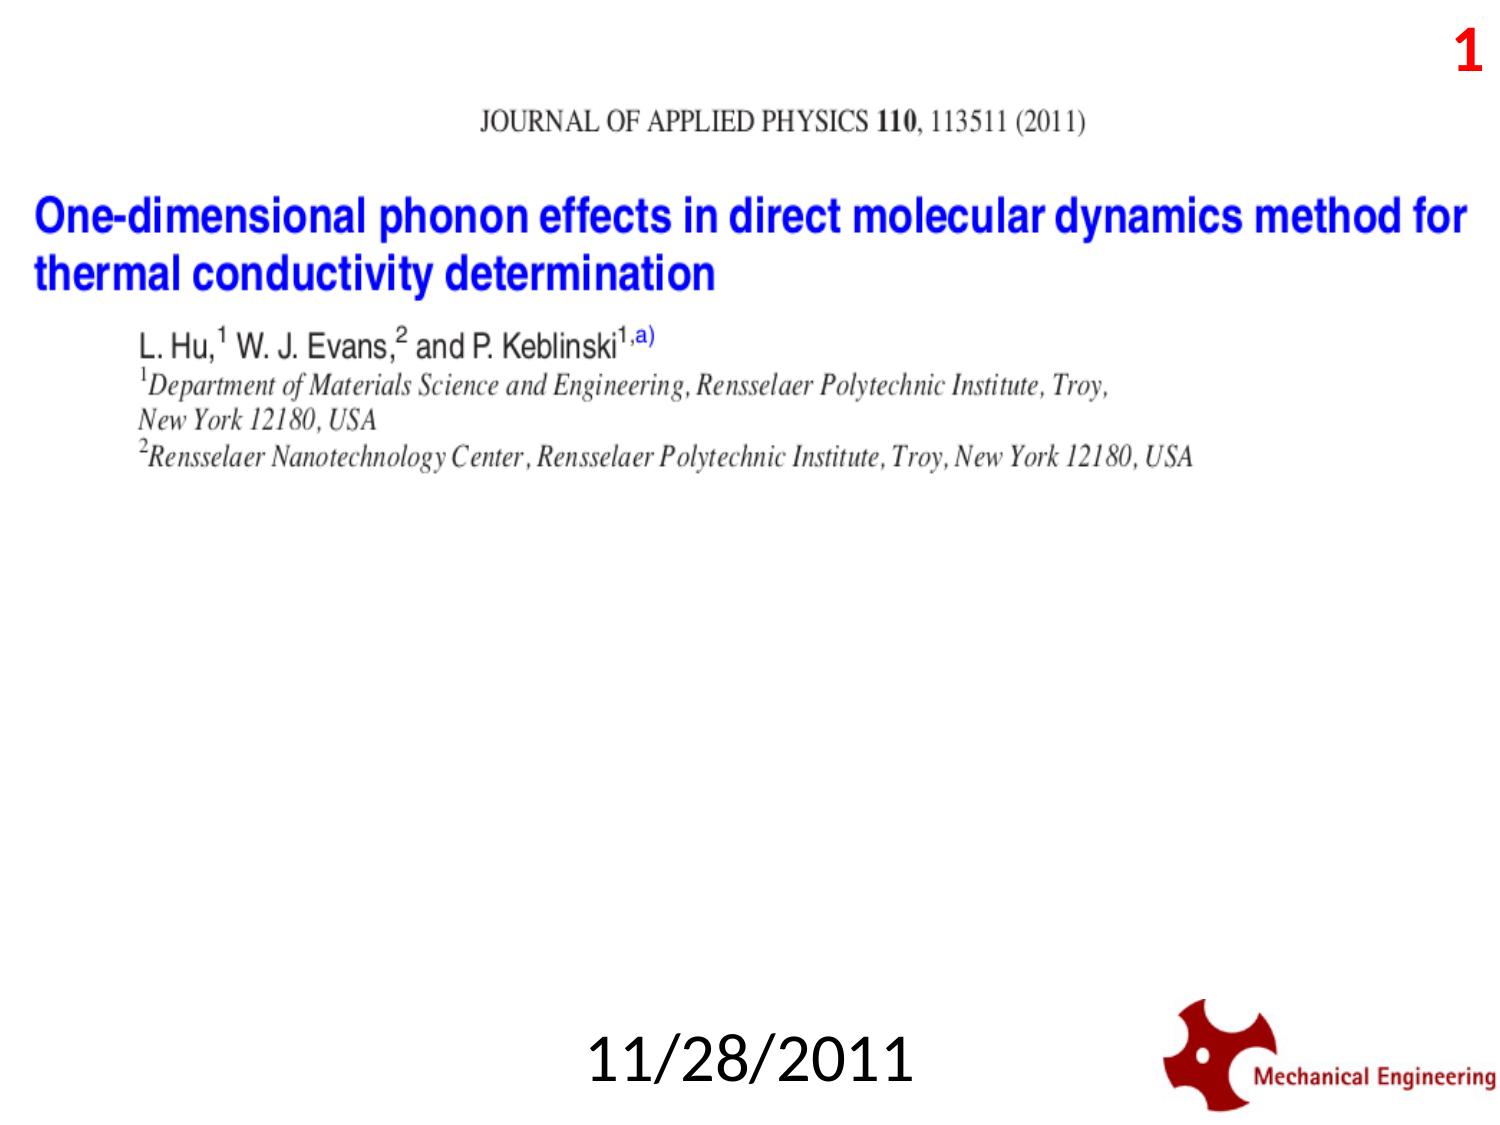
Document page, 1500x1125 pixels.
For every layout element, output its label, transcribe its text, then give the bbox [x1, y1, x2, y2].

picture [1162, 999, 1497, 1113]
picture [12, 93, 1483, 496]
text_box 1 [1435, 0, 1500, 93]
title 11/28/2011 [45, 1005, 1456, 1111]
